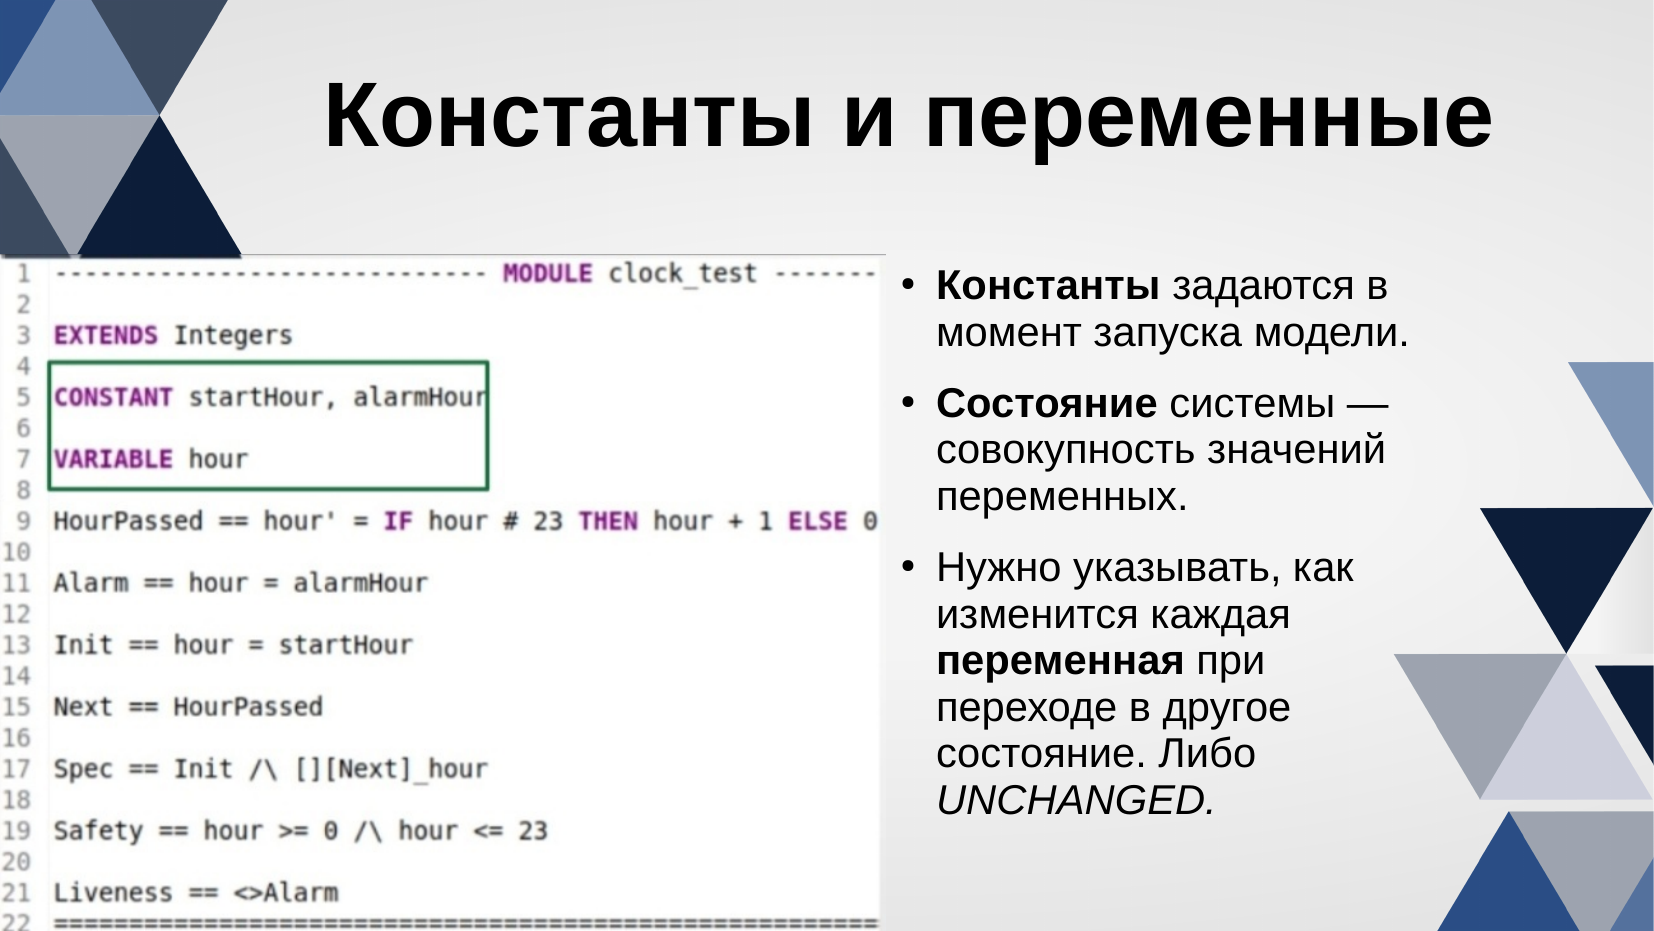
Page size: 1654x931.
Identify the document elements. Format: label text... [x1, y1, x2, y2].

picture [0, 0, 1654, 931]
title Константы и переменные [165, 37, 1654, 193]
text_box Константы задаются в момент запуска модели. Состояние системы — совокупность значений переменных. Нужно указывать, как изменится каждая переменная при переходе в другое состояние. Либо UNCHANGED. [886, 254, 1447, 879]
